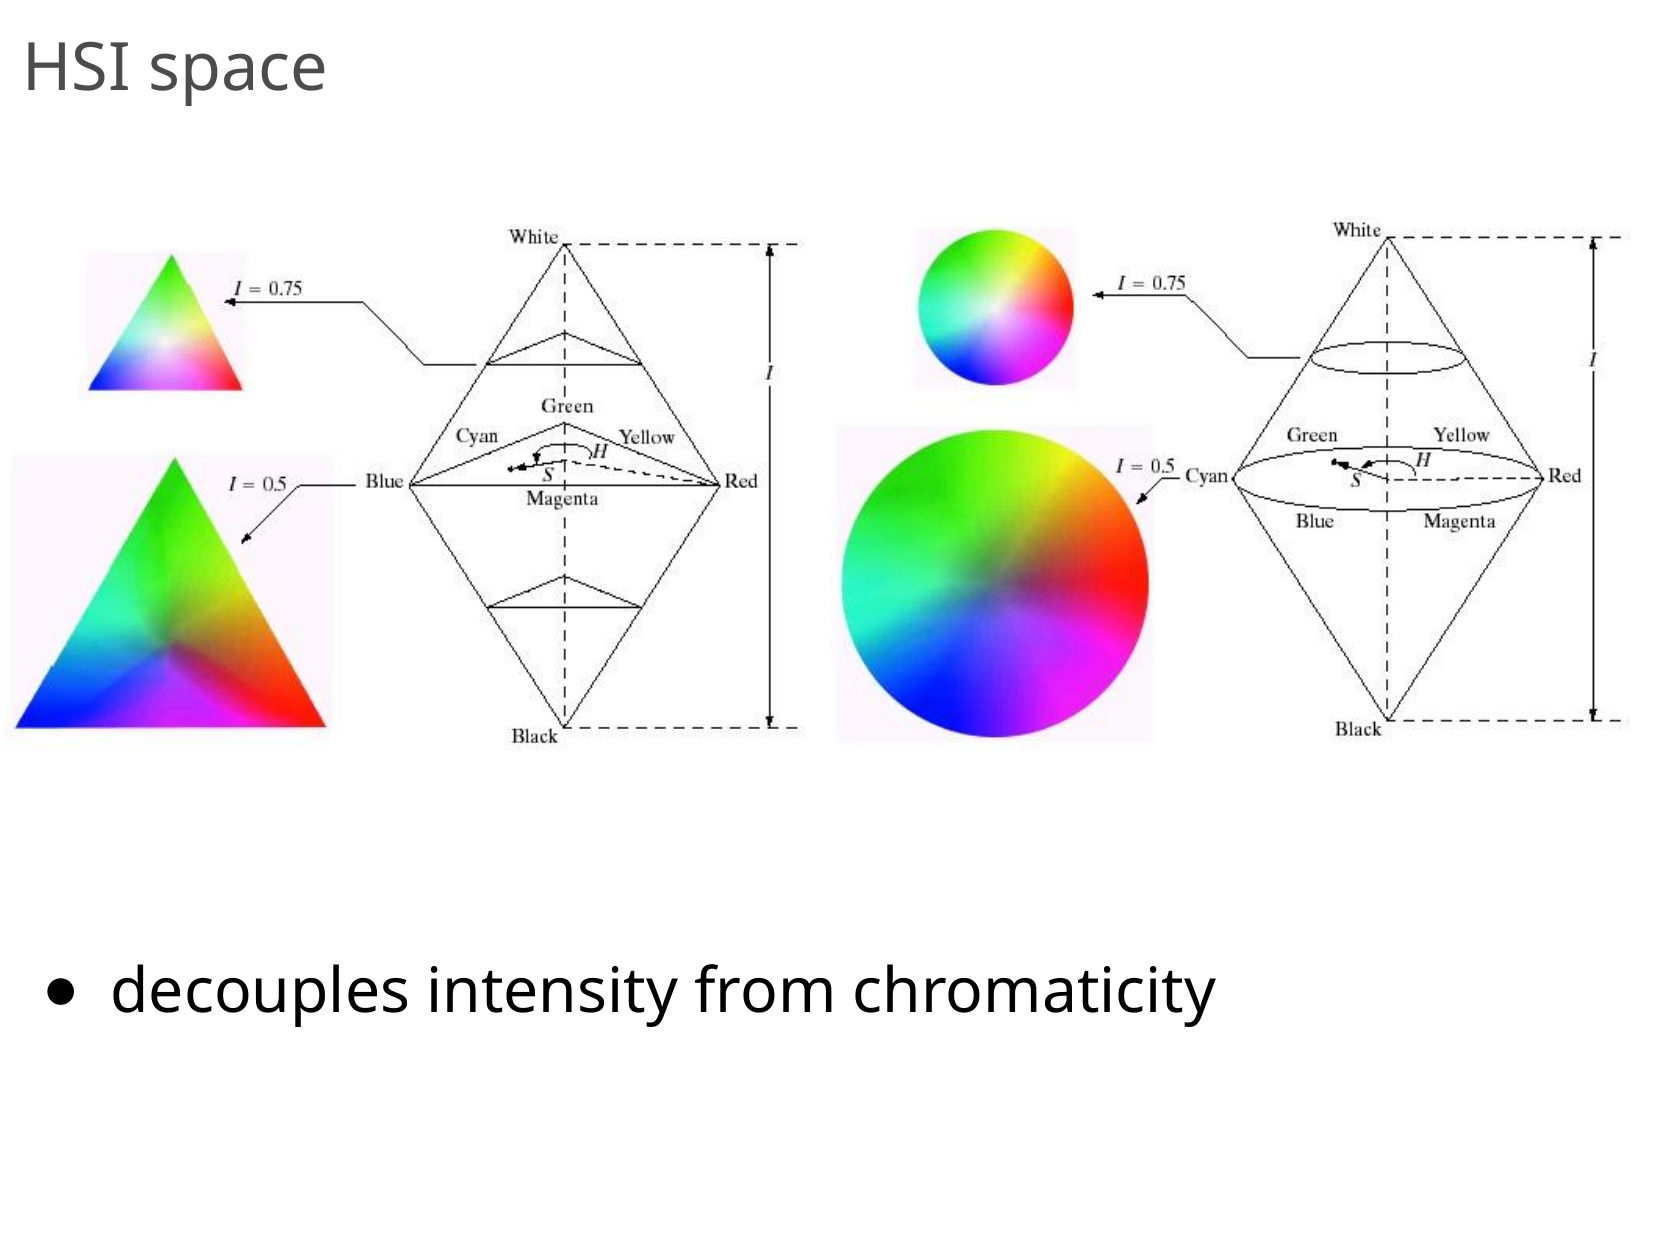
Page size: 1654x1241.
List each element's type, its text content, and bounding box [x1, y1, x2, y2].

picture [830, 204, 1632, 750]
title HSI space [22, 19, 1654, 213]
list decouples intensity from chromaticity [25, 819, 1654, 1158]
picture [4, 225, 810, 765]
